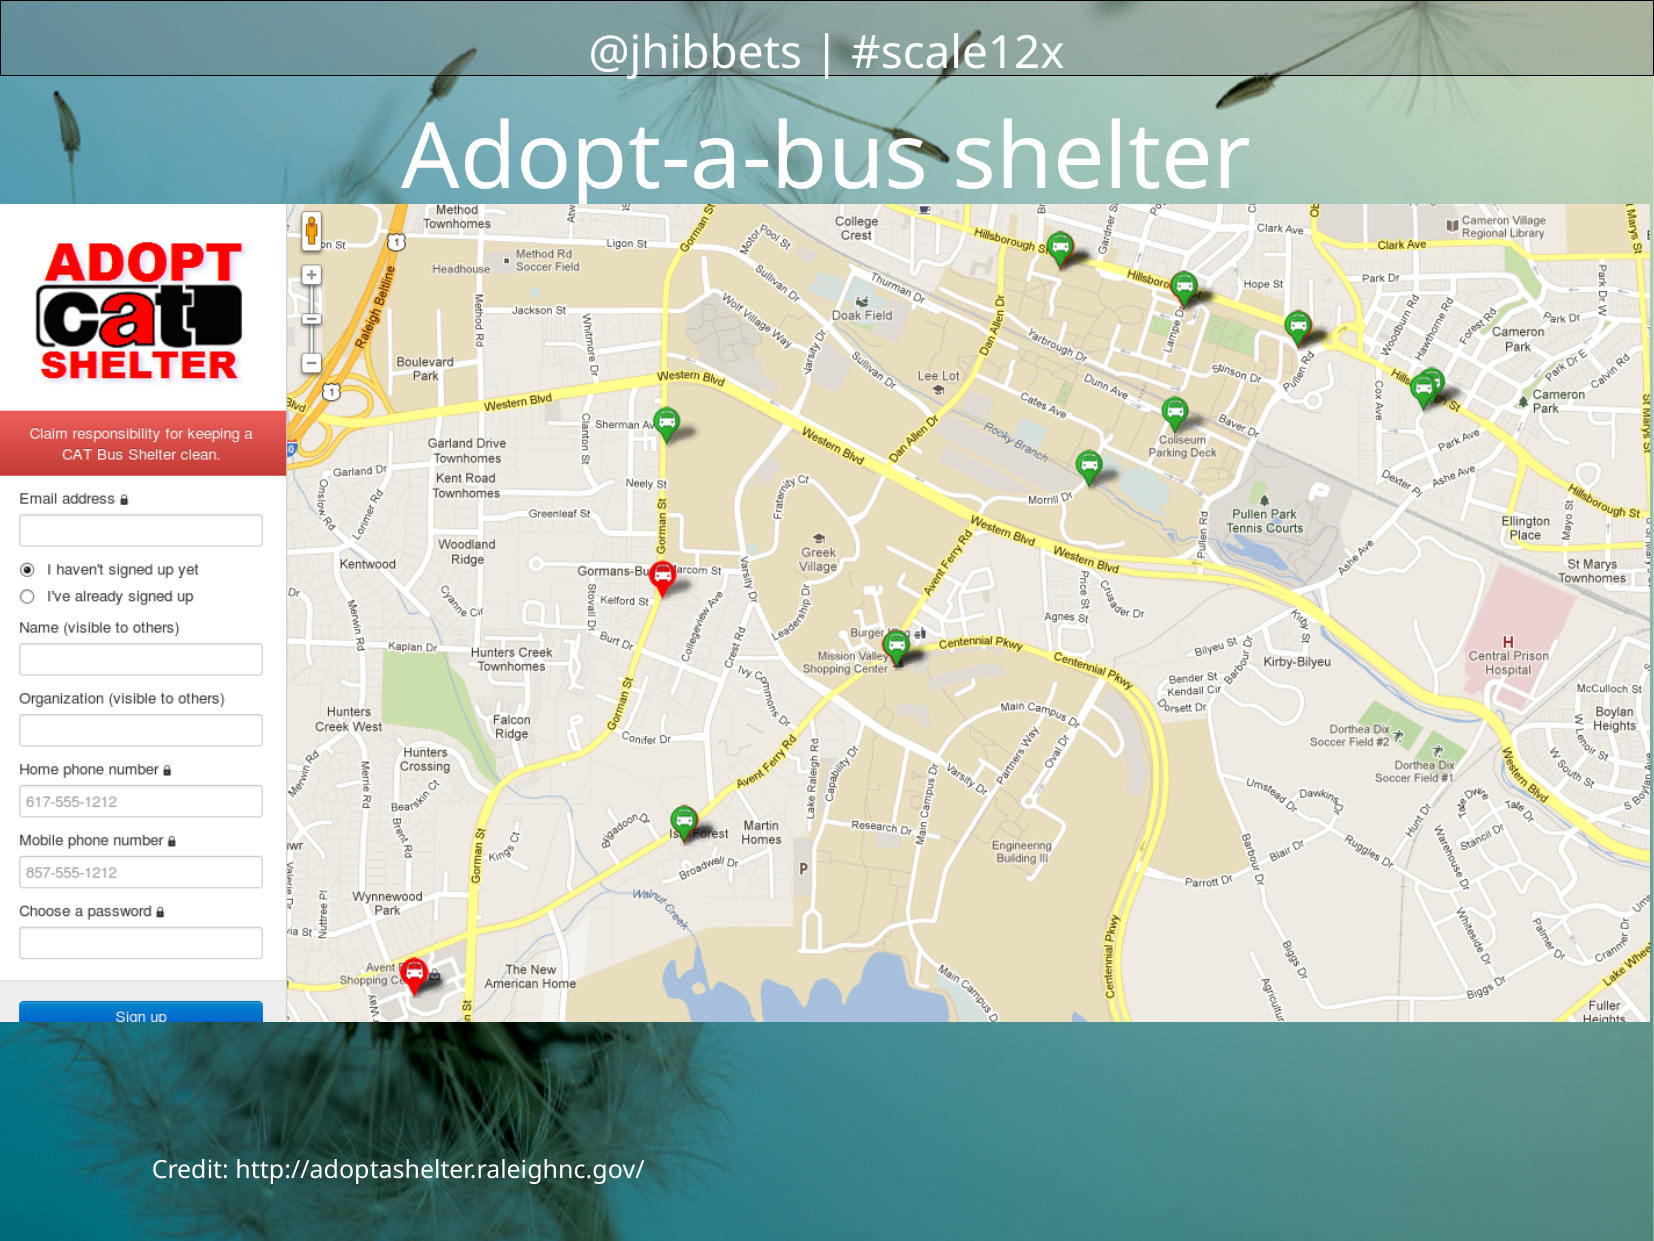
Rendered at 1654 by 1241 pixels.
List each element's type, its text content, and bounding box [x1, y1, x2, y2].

text_box Credit: http://adoptashelter.raleighnc.gov/ [137, 1144, 671, 1188]
title Adopt-a-bus shelter [82, 49, 1571, 204]
picture [0, 76, 1654, 1241]
